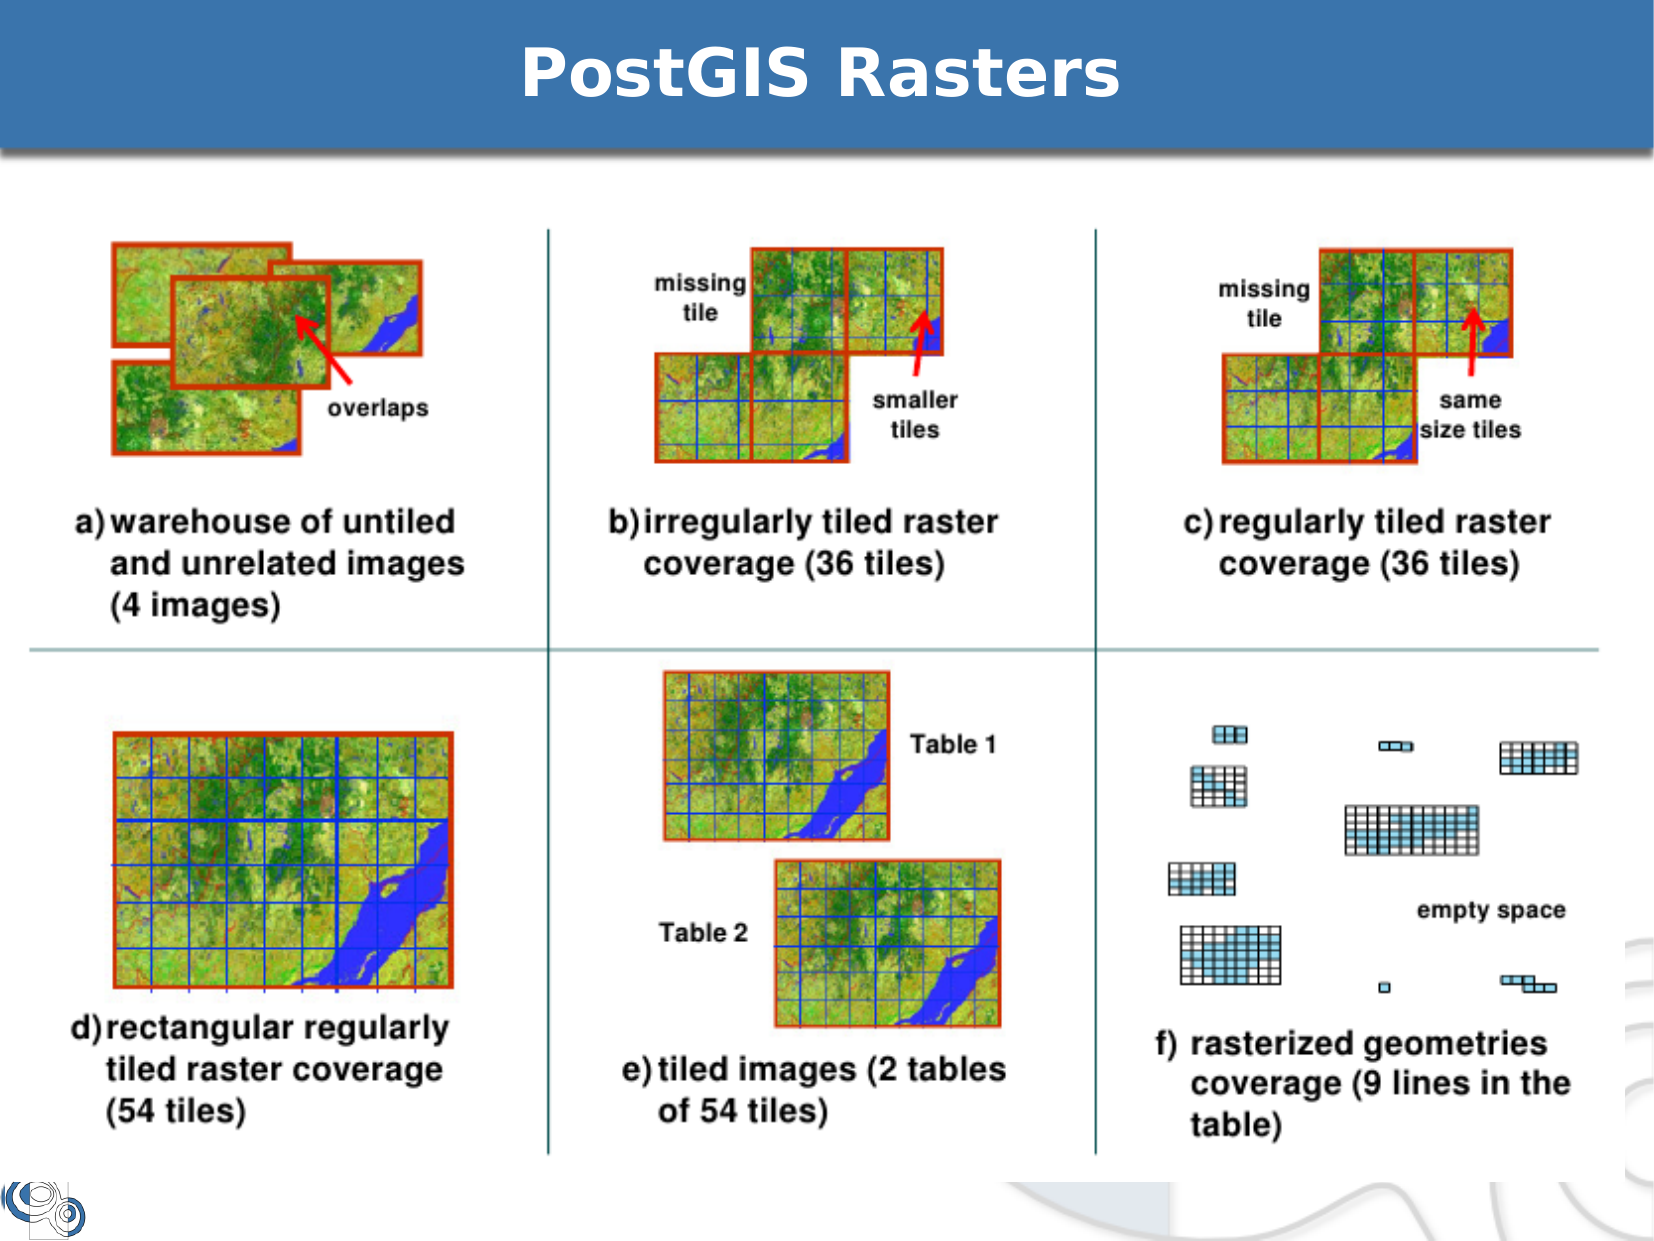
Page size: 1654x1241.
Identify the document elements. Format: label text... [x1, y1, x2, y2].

title PostGIS Rasters [76, 0, 1565, 148]
picture [0, 0, 1654, 1241]
